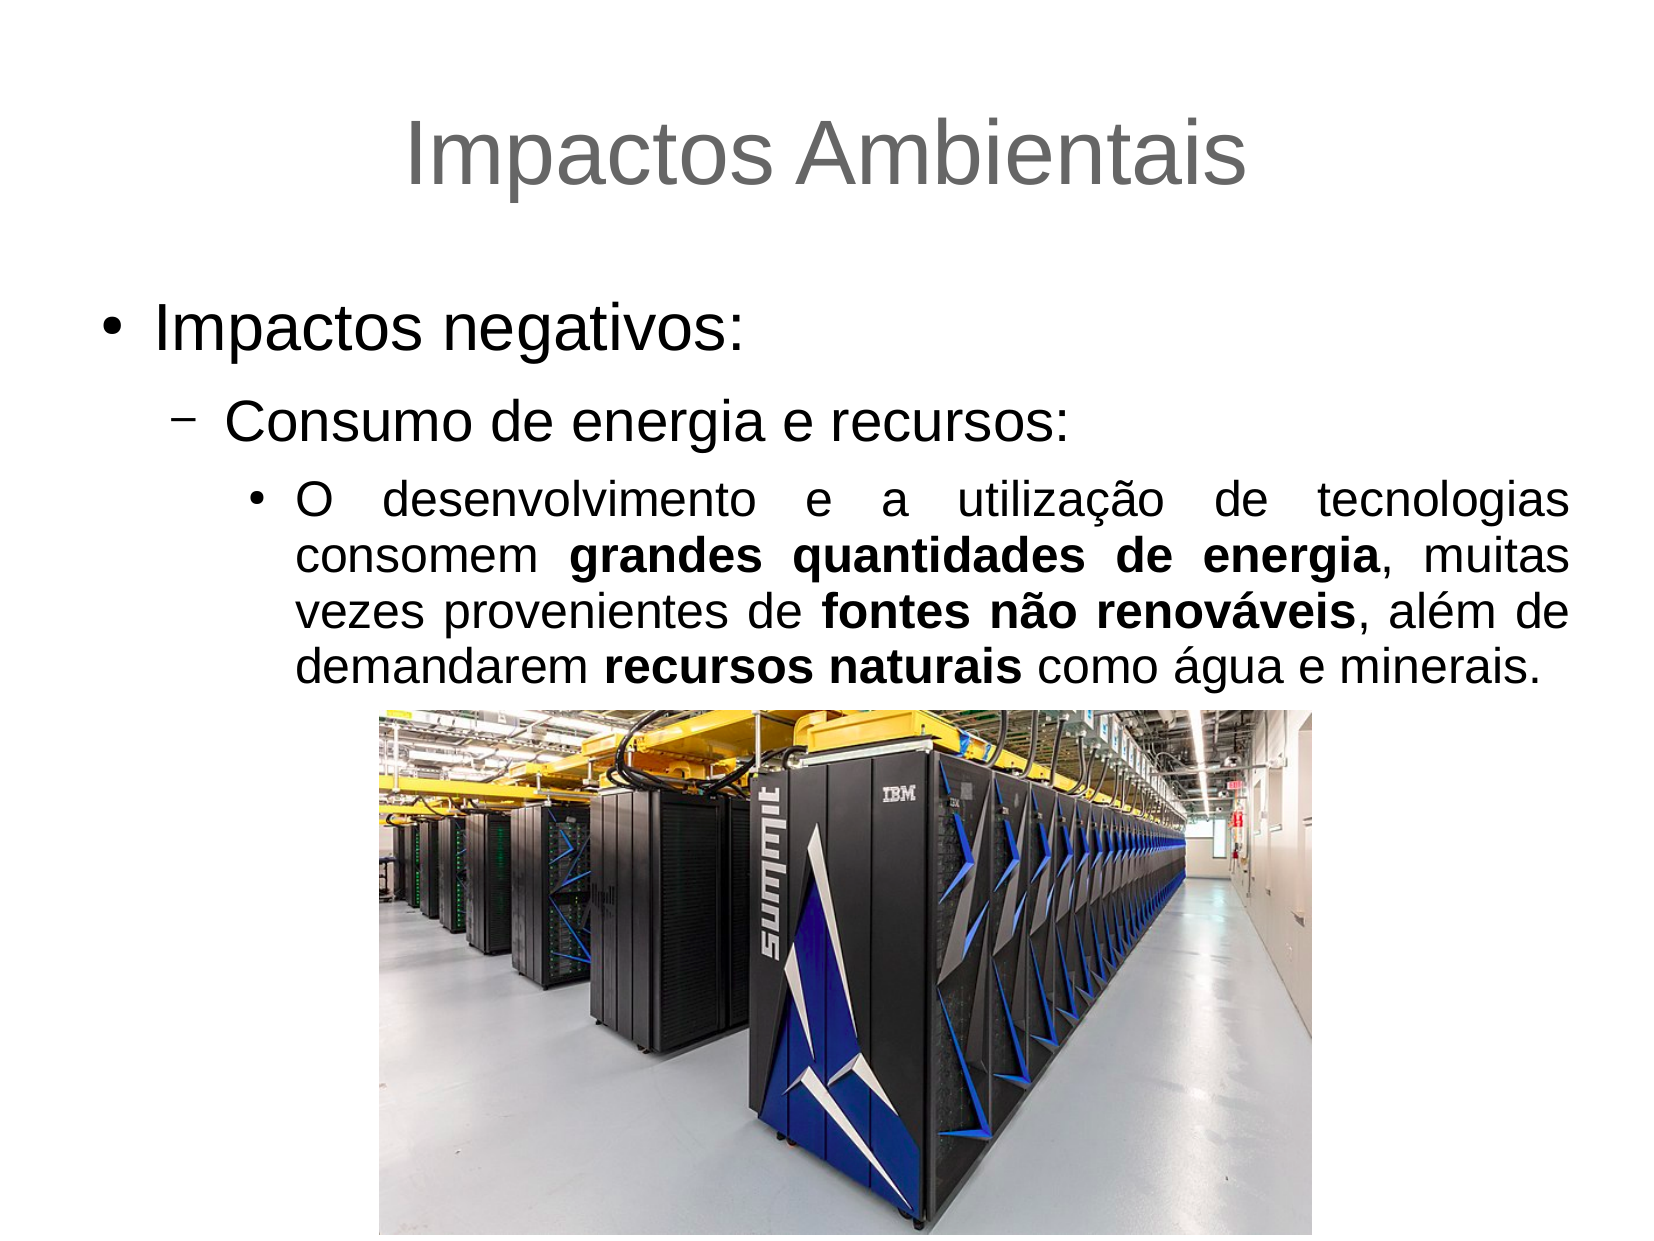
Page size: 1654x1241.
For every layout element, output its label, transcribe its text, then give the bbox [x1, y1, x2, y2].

picture [379, 710, 1312, 1235]
title Impactos Ambientais [82, 49, 1571, 257]
list Impactos negativos: Consumo de energia e recursos: O desenvolvimento e a utilização de tecnologias consomem grandes quantidades de energia, muitas vezes provenientes de fontes não renováveis, além de demandarem recursos naturais como água e minerais. [82, 290, 1571, 1158]
